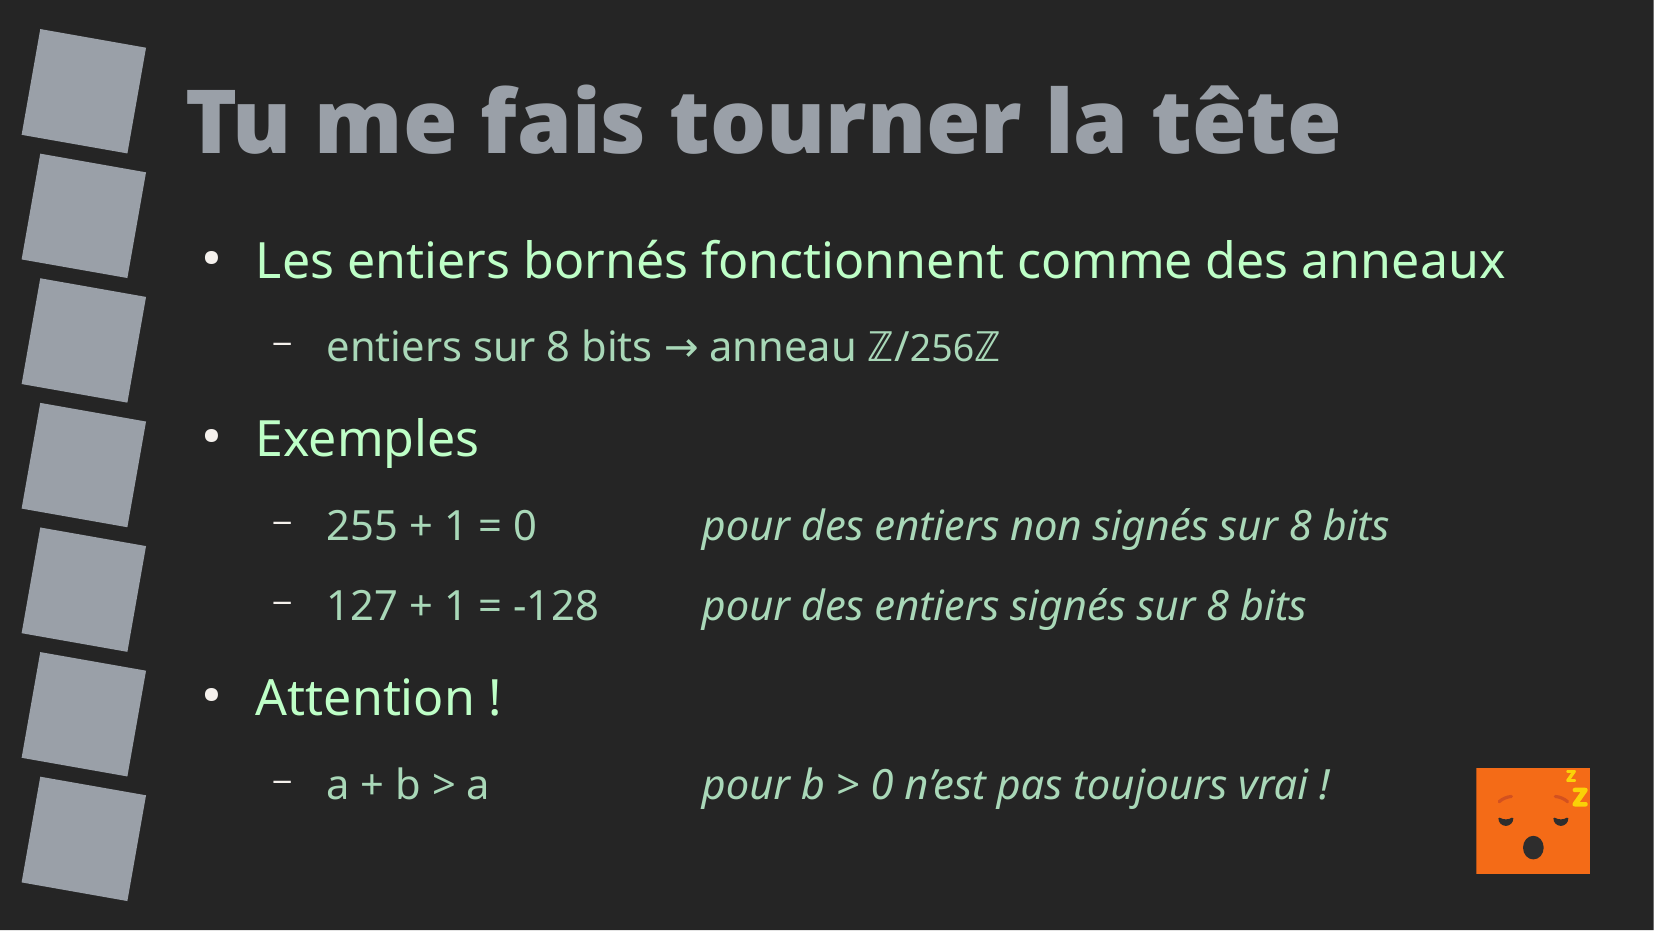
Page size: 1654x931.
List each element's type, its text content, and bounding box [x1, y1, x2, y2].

title Tu me fais tourner la tête [184, 59, 1654, 154]
picture [1476, 767, 1591, 874]
list Les entiers bornés fonctionnent comme des anneaux entiers sur 8 bits → anneau ℤ/256ℤ Exemples 255 + 1 = 0 pour des entiers non signés sur 8 bits 127 + 1 = -128 pour des entiers signés sur 8 bits Attention ! a + b > a pour b > 0 n’est pas toujours vrai ! [184, 225, 1636, 901]
